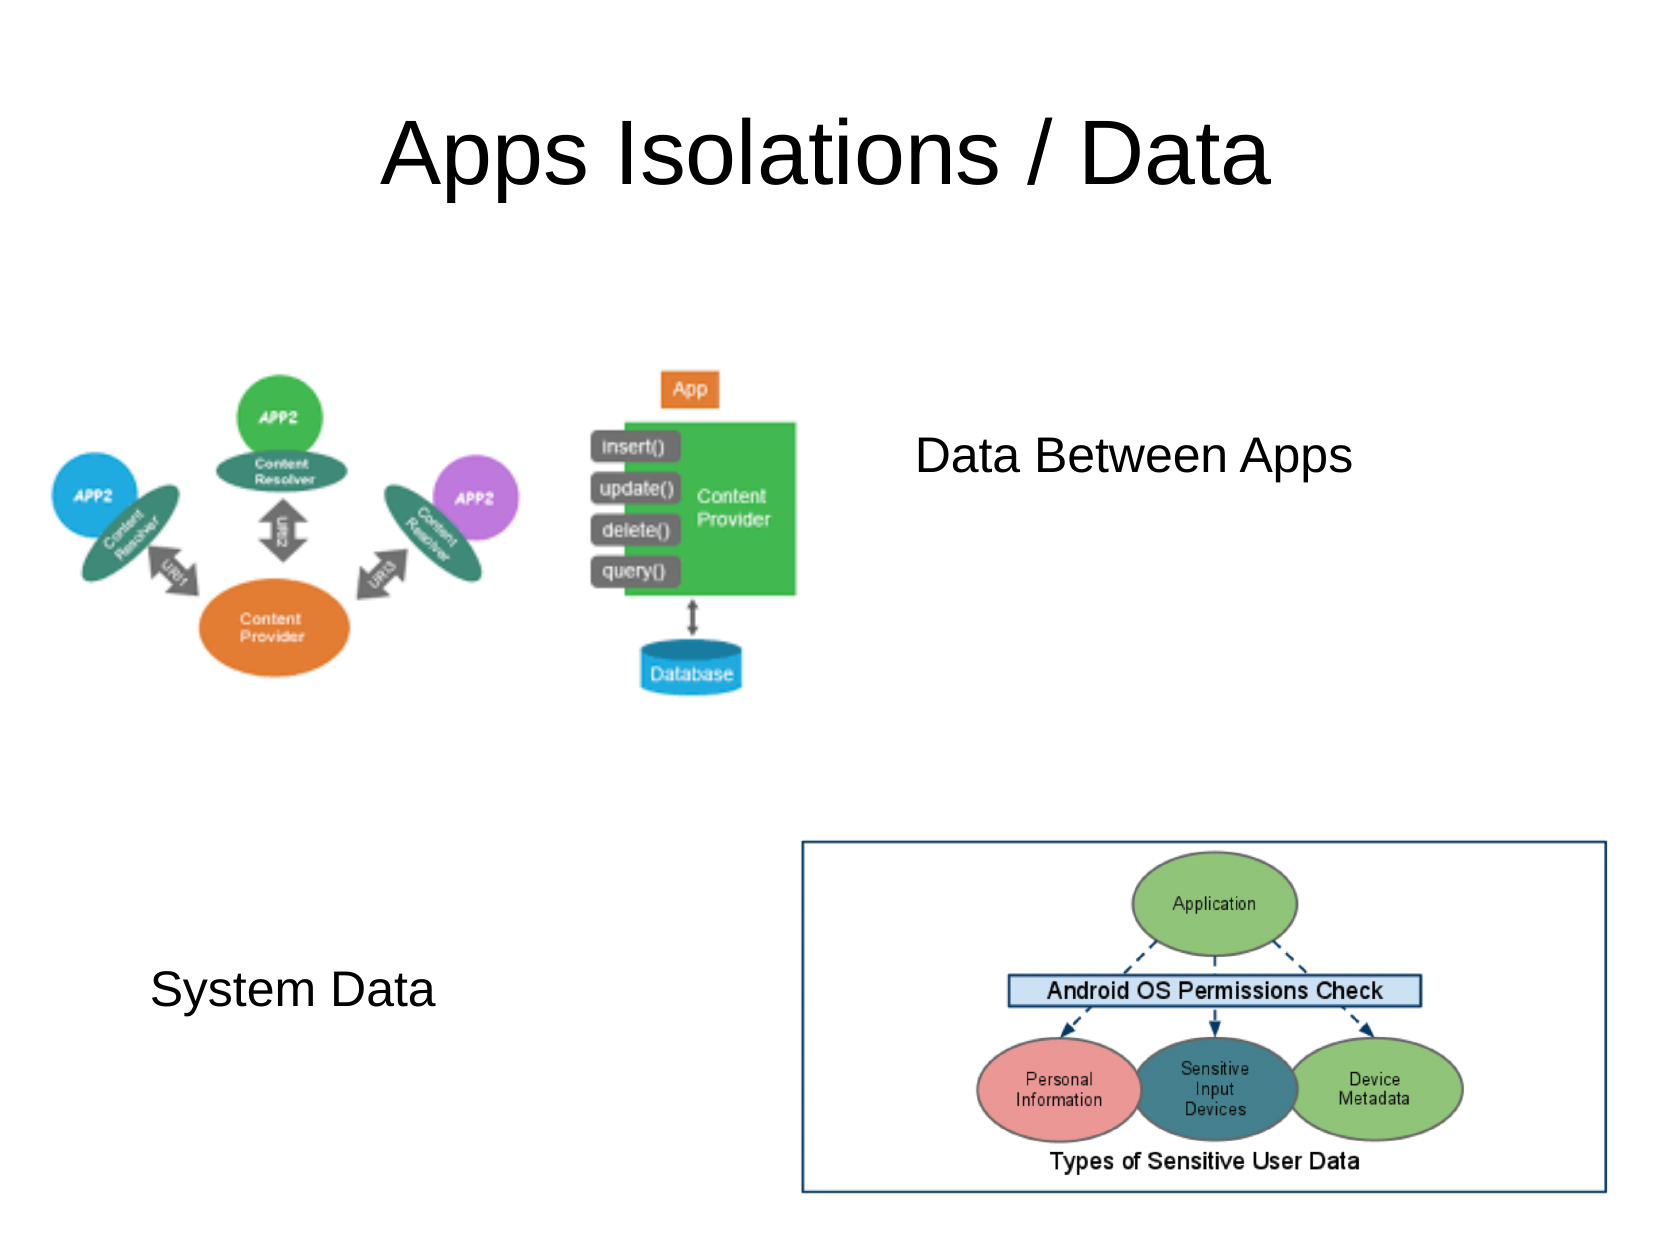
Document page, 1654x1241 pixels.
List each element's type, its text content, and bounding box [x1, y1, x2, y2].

picture [30, 341, 815, 721]
title Apps Isolations / Data [82, 49, 1571, 257]
text_box System Data [135, 953, 736, 1081]
picture [785, 824, 1621, 1204]
text_box Data Between Apps [900, 420, 1501, 547]
